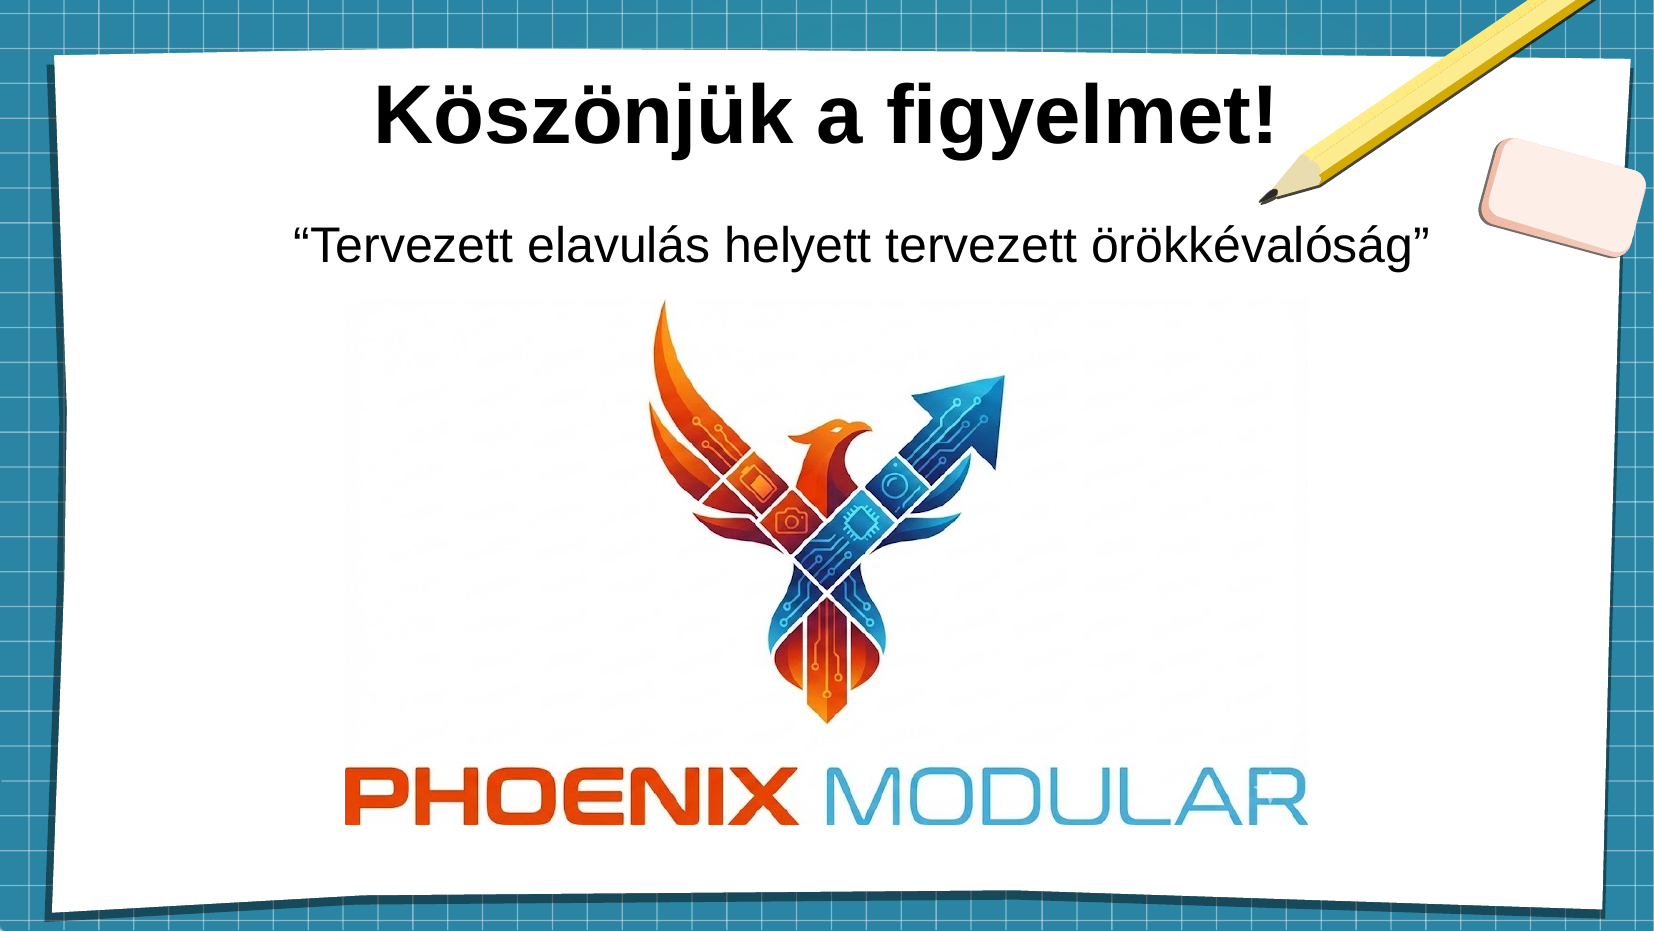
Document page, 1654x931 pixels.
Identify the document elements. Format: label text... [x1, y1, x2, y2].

title Köszönjük a figyelmet! [82, 37, 1571, 193]
list “Tervezett elavulás helyett tervezett örökkévalóság” [82, 217, 1571, 758]
picture [345, 299, 1308, 826]
